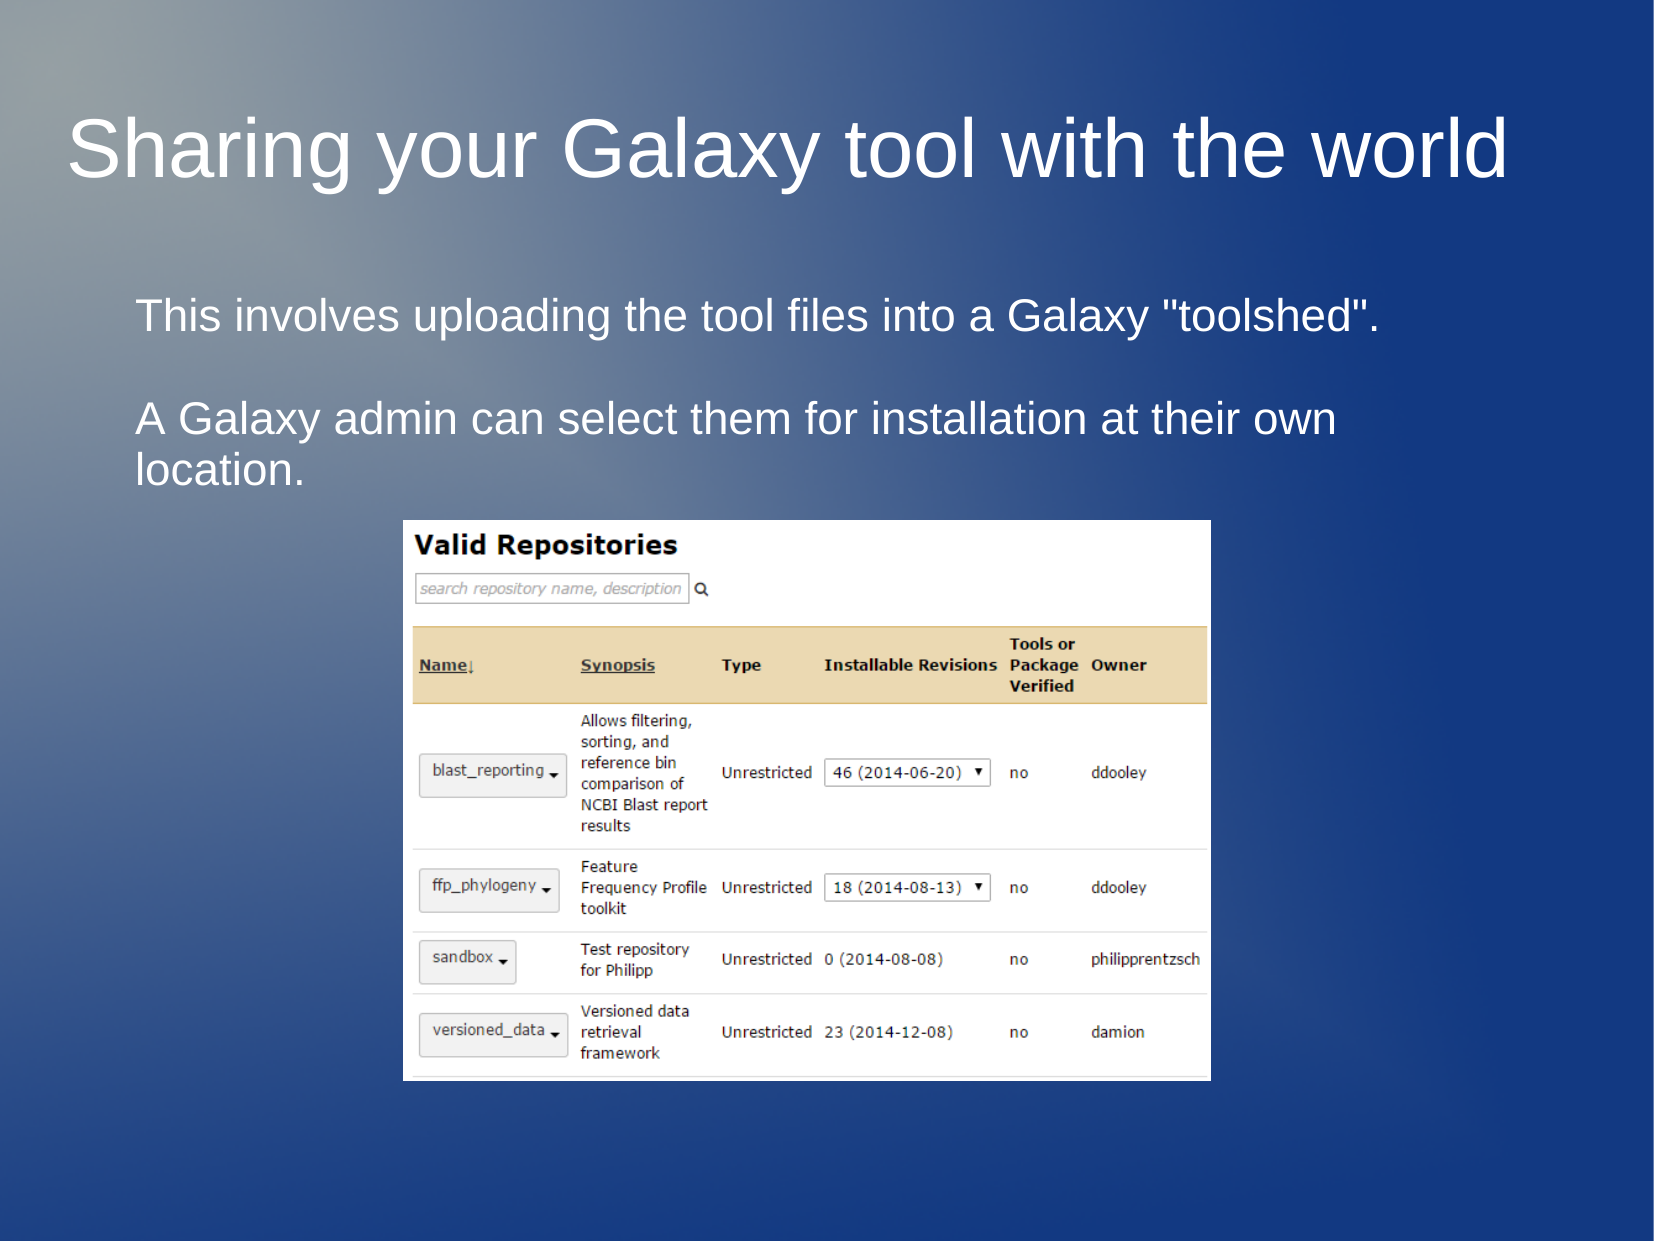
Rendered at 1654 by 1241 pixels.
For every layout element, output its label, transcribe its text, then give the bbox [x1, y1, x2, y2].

title Sharing your Galaxy tool with the world [45, 45, 1534, 253]
picture [0, 0, 1654, 1241]
list This involves uploading the tool files into a Galaxy "toolshed". A Galaxy admin can select them for installation at their own location. [135, 290, 1486, 1109]
